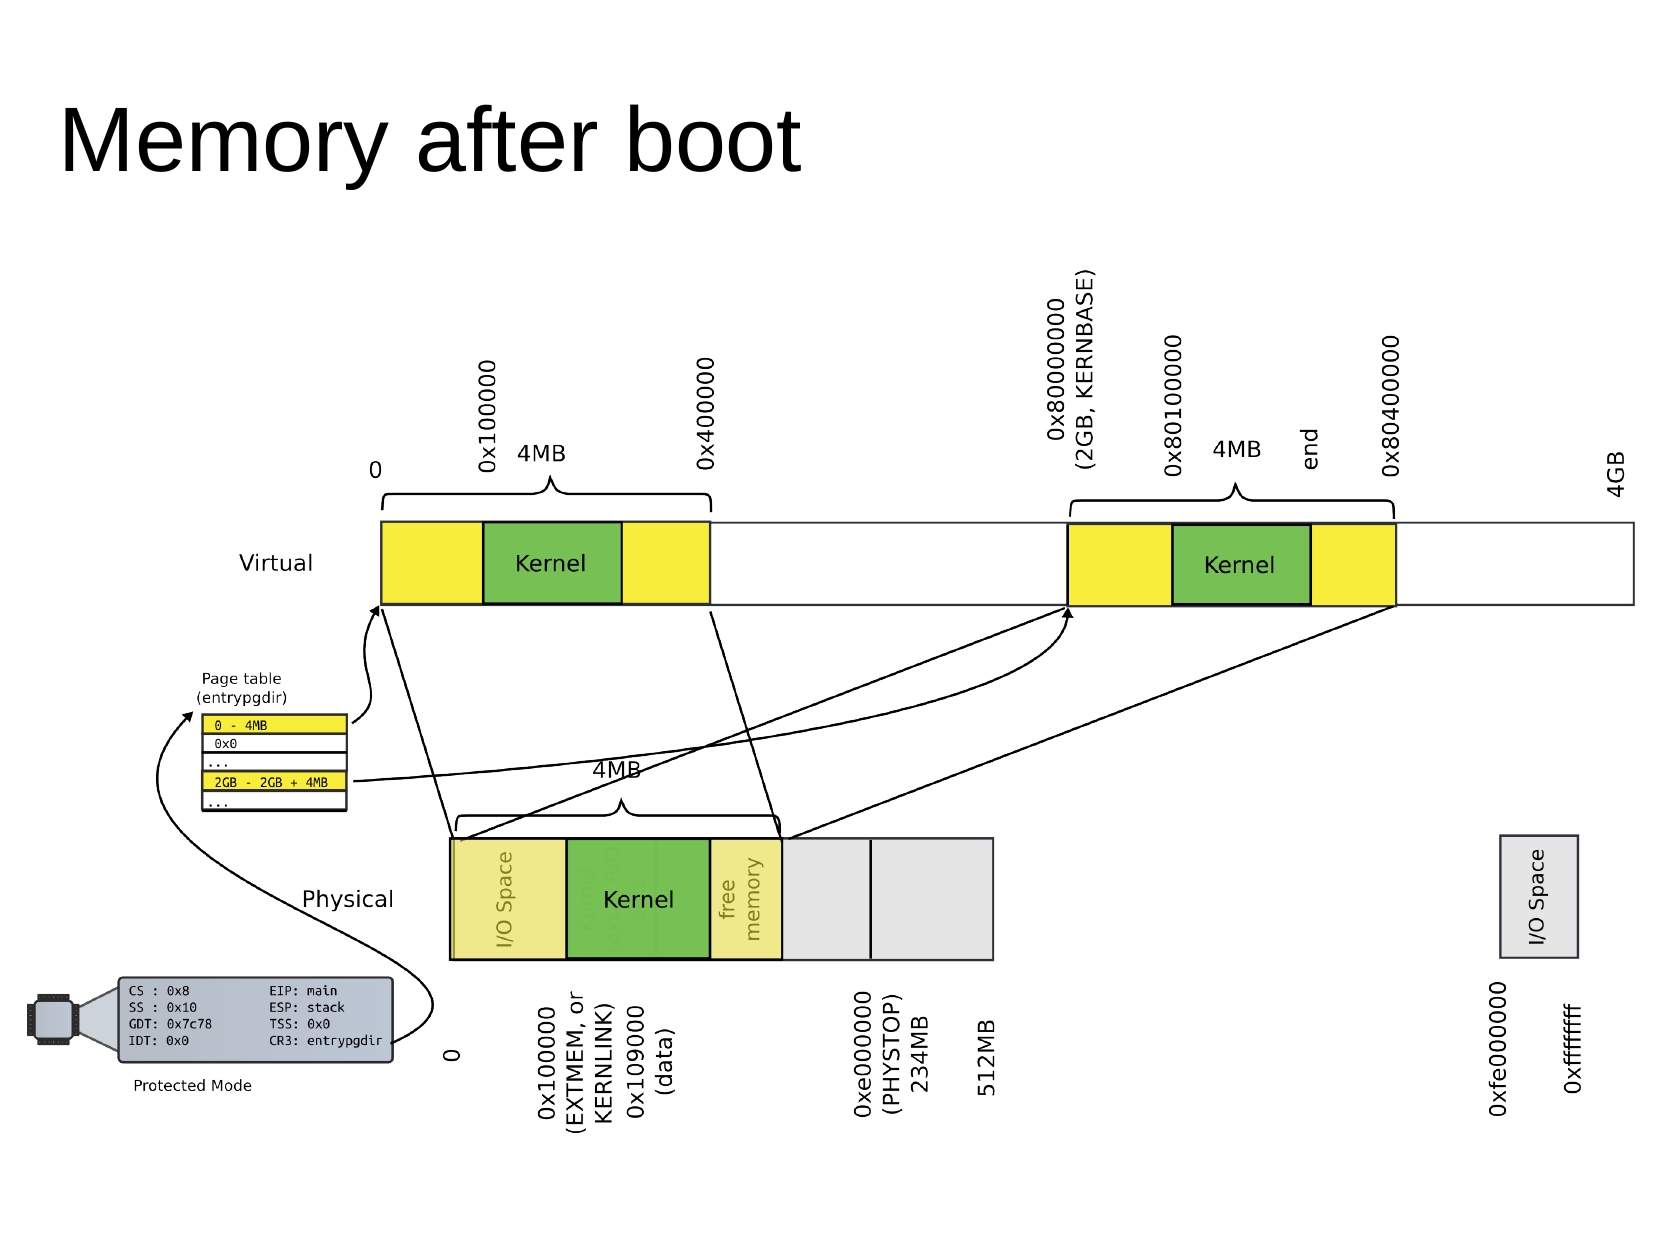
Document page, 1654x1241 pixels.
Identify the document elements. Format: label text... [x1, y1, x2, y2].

picture [27, 270, 1635, 1133]
title Memory after boot [37, 65, 826, 216]
